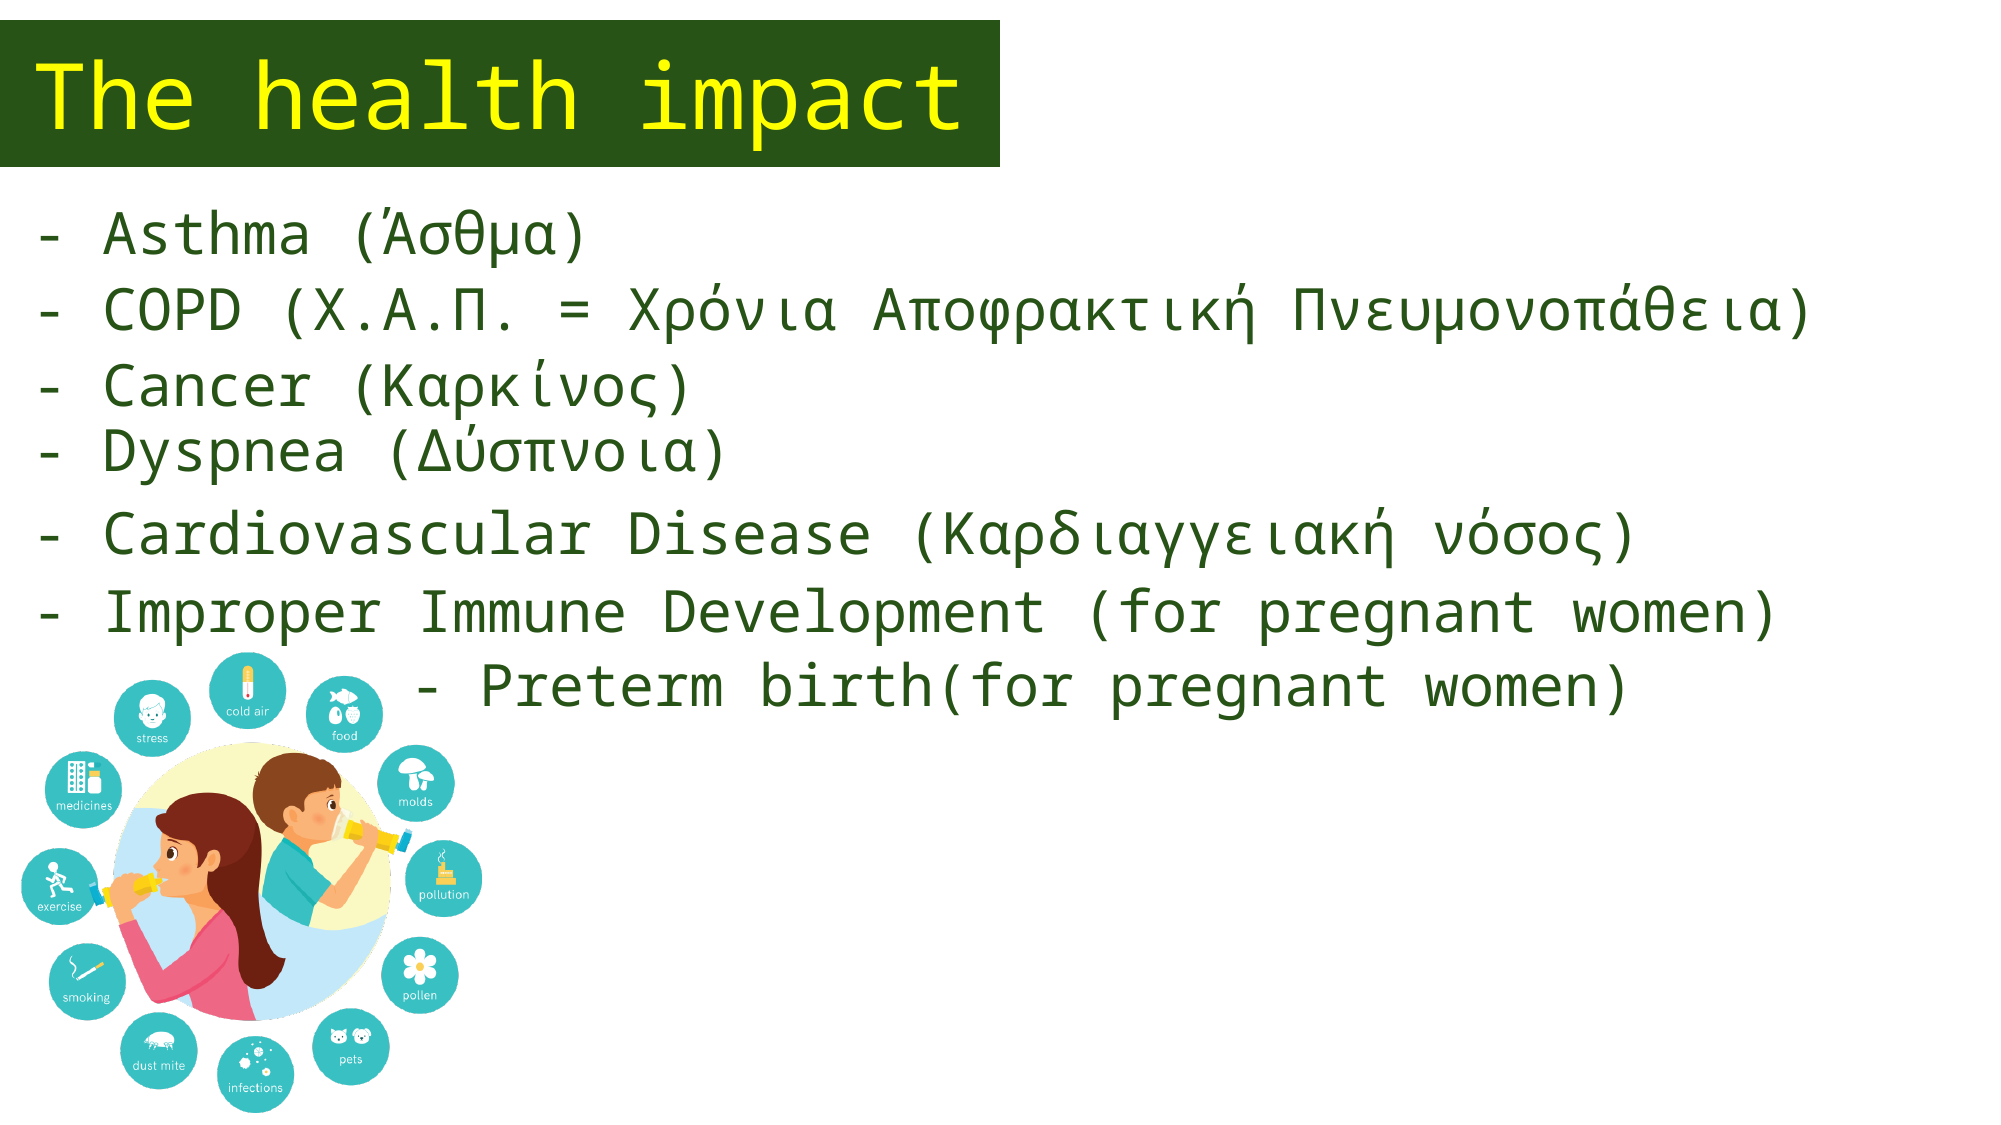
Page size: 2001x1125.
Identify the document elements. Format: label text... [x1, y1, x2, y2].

text_box [0, 20, 1000, 167]
text_box - Cancer (Καρκίνος) [17, 340, 1955, 405]
text_box - Asthma (Άσθμα) [17, 189, 1955, 264]
picture [19, 653, 484, 1115]
text_box - Improper Immune Development (for pregnant women) [17, 566, 1955, 653]
text_box The health impact [17, 30, 1057, 157]
text_box - Dyspnea (Δύσπνοια) [17, 405, 1955, 488]
text_box - COPD (Χ.Α.Π. = Χρόνια Αποφρακτική Πνευμονοπάθεια) [17, 264, 1955, 340]
text_box - Cardiovascular Disease (Καρδιαγγειακή νόσος) [17, 488, 1955, 566]
text_box - Preterm birth(for pregnant women) [394, 640, 2000, 727]
